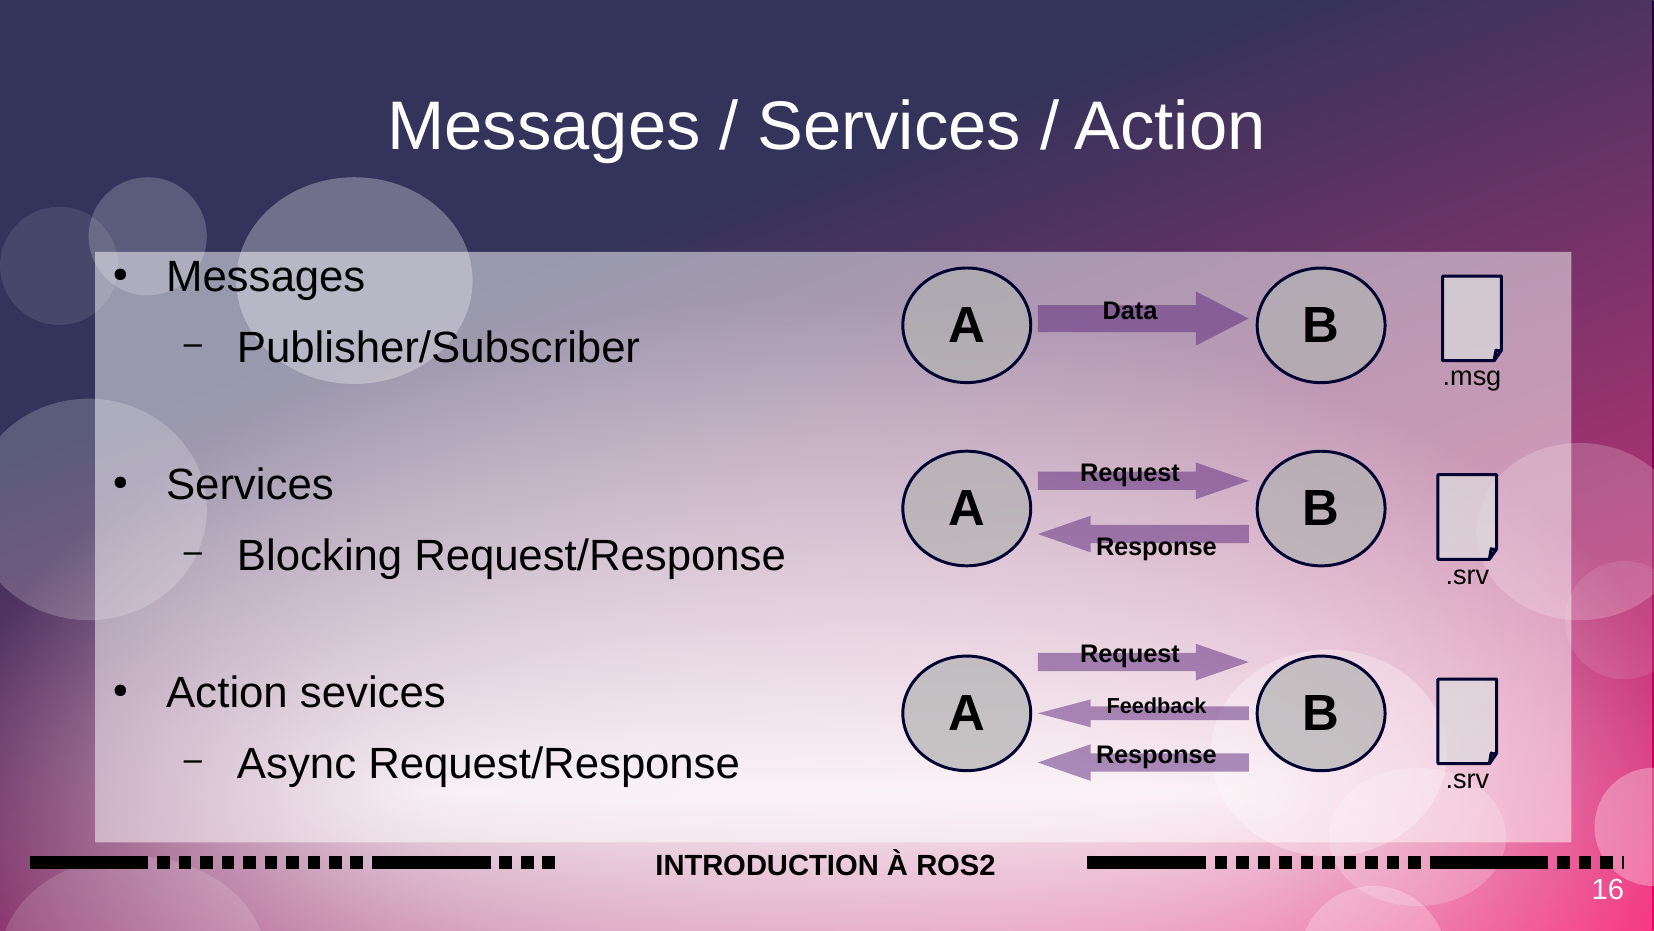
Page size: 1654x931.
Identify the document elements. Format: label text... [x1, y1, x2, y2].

title Messages / Services / Action [88, 44, 1565, 207]
text_box B [1257, 656, 1386, 771]
text_box A [902, 656, 1031, 771]
text_box Data [1107, 305, 1116, 316]
text_box A [902, 451, 1031, 566]
text_box .srv [1437, 679, 1497, 764]
text_box Response [1037, 744, 1249, 781]
text_box .msg [1442, 276, 1502, 361]
text_box Feedback [1037, 699, 1249, 728]
list Messages Publisher/Subscriber Services Blocking Request/Response Action sevices Async Request/Response [95, 251, 1572, 843]
text_box Data [1037, 291, 1249, 346]
text_box Request [1037, 462, 1249, 500]
text_box B [1257, 451, 1386, 566]
text_box Response [1037, 515, 1249, 553]
text_box .srv [1437, 474, 1497, 560]
text_box Request [1037, 643, 1249, 681]
text_box A [902, 267, 1031, 383]
text_box B [1257, 268, 1386, 383]
